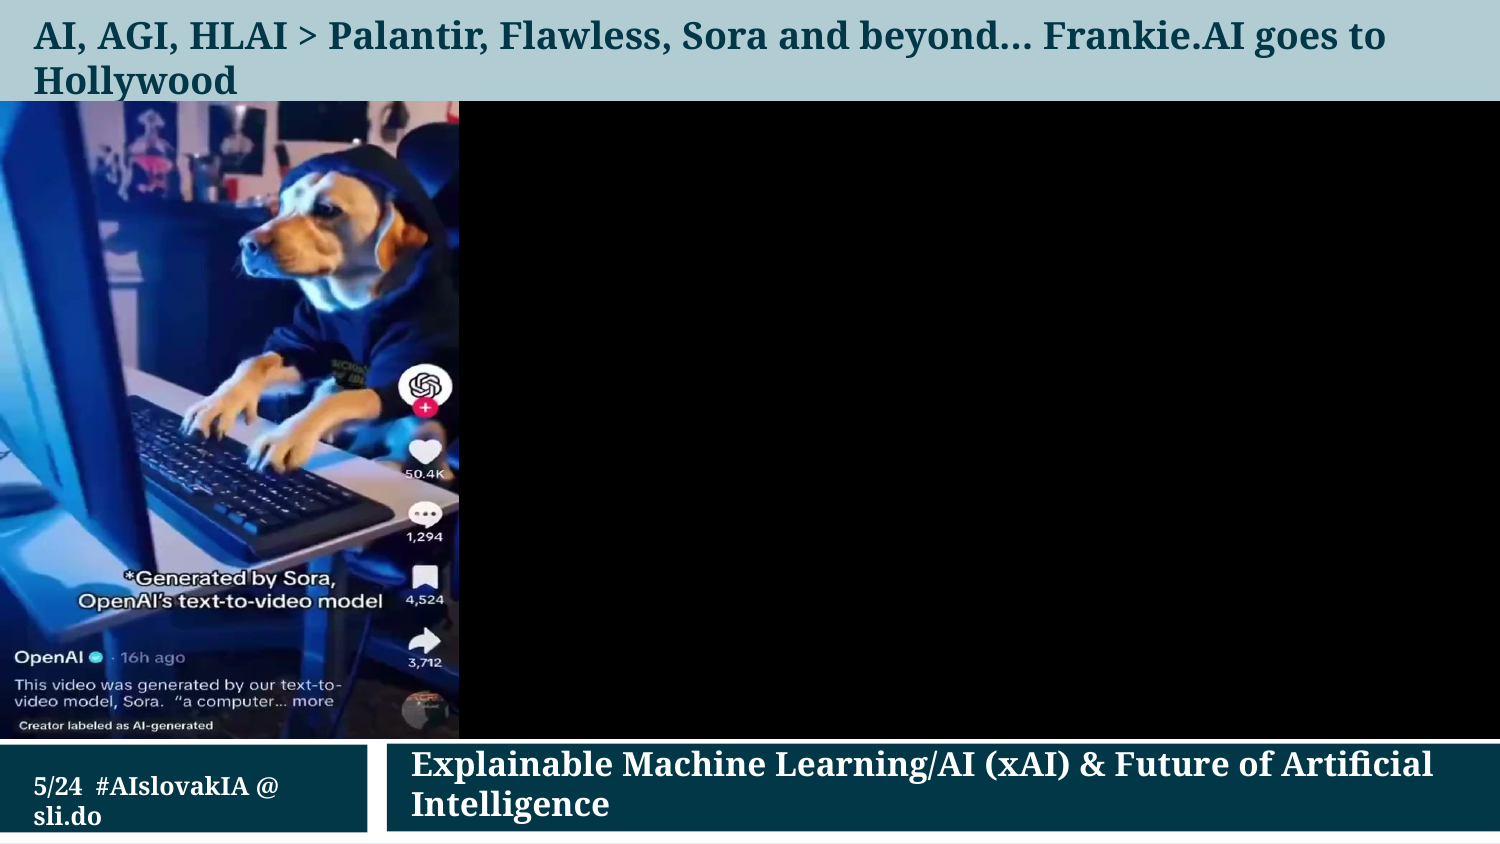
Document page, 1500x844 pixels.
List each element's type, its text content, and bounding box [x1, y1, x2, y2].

picture [0, 100, 1500, 739]
text_box Explainable Machine Learning/AI (xAI) & Future of Artificial Intelligence [400, 740, 1500, 826]
text_box 5/24 #AIslovakIA @ sli.do [22, 764, 362, 808]
text_box AI, AGI, HLAI > Palantir, Flawless, Sora and beyond… Frankie.AI goes to Hollywood [22, 0, 1465, 101]
